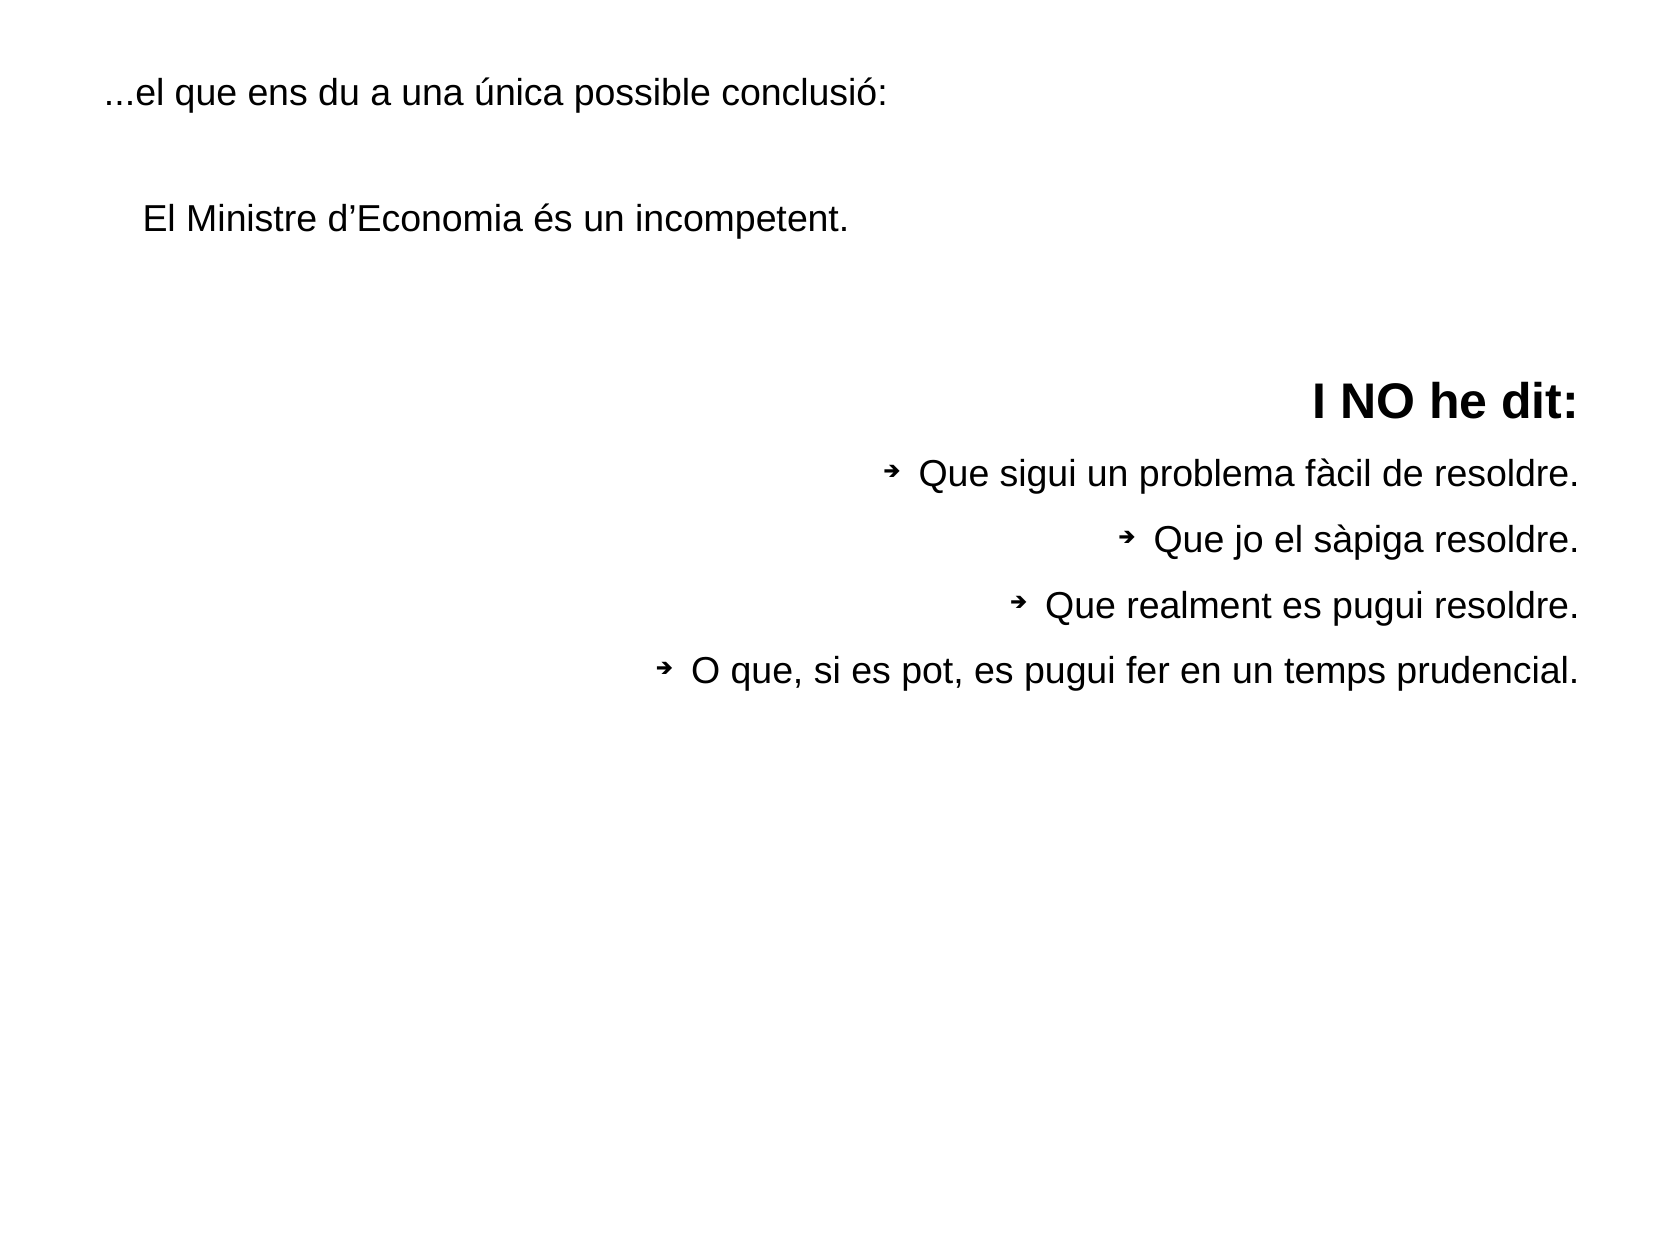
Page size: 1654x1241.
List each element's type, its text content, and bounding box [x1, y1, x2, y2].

text_box I NO he dit: Que sigui un problema fàcil de resoldre. Que jo el sàpiga resoldre. Que realment es pugui resoldre. O que, si es pot, es pugui fer en un temps prudencial. [448, 366, 1595, 700]
subtitle ...el que ens du a una única possible conclusió: El Ministre d’Economia és un incompetent. [23, 11, 969, 299]
